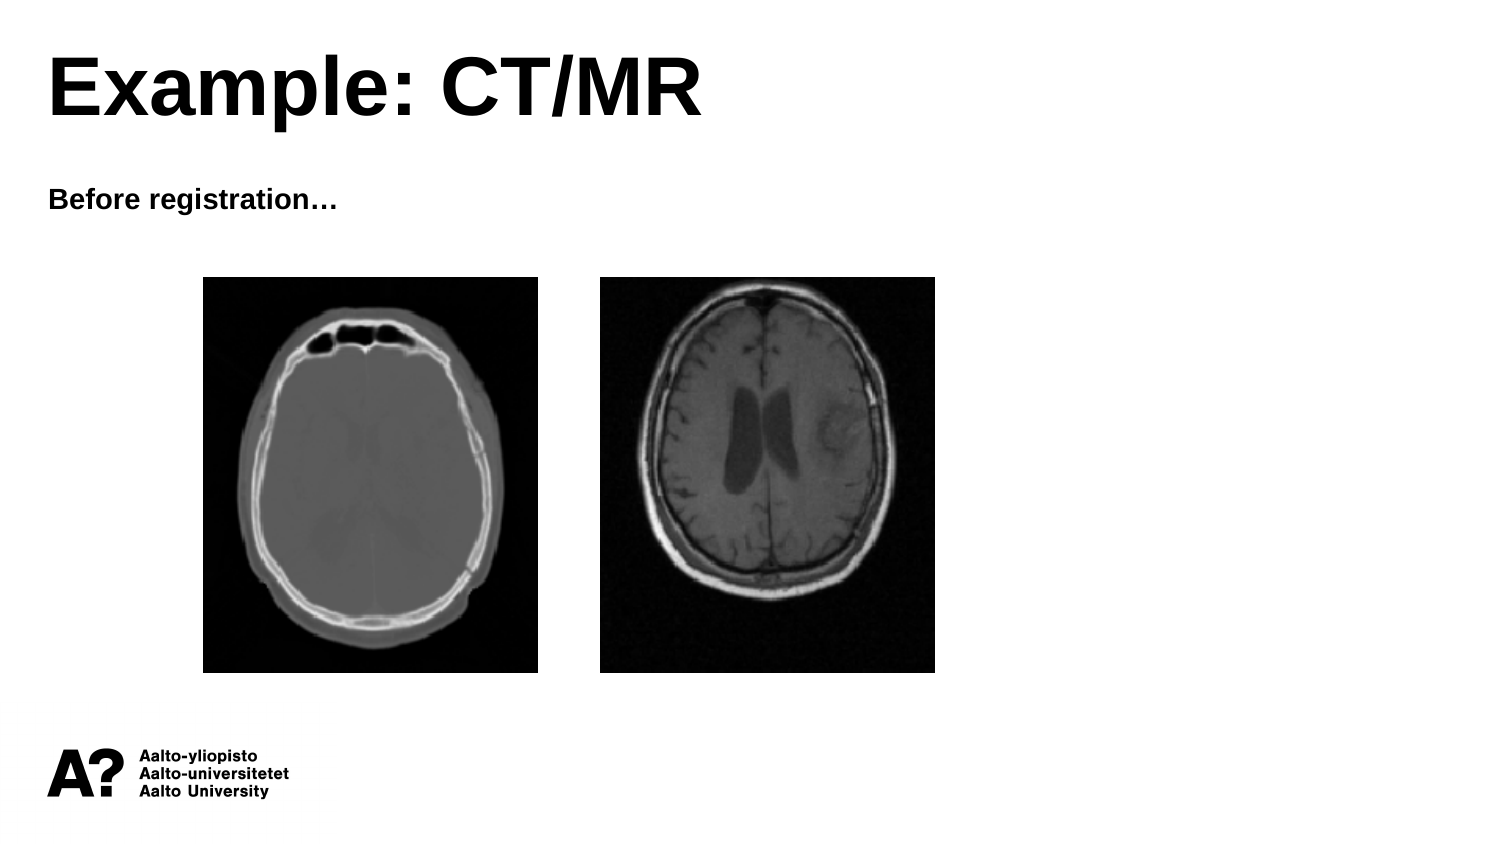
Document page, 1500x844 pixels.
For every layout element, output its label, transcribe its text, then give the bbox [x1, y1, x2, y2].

picture [600, 277, 935, 673]
list Before registration… [48, 180, 529, 240]
picture [203, 277, 538, 673]
list Example: CT/MR [47, 32, 1442, 197]
picture [0, 702, 337, 844]
